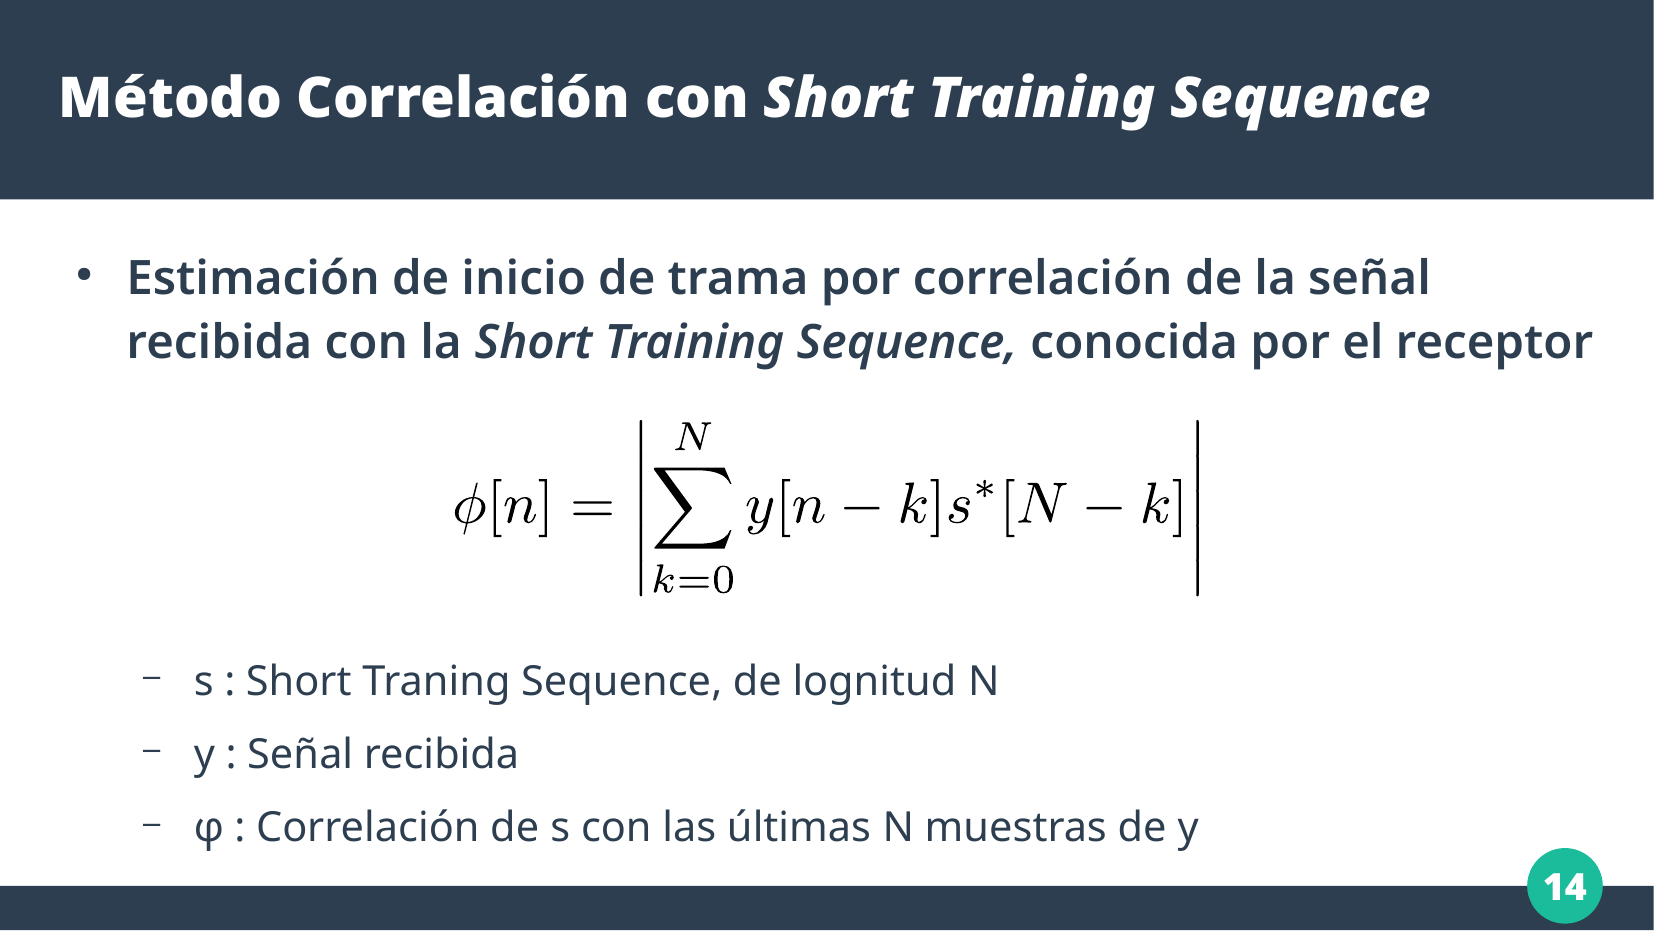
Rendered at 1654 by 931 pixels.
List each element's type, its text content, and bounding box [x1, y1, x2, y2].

text_box [454, 419, 1199, 597]
title Método Correlación con Short Training Sequence [59, 37, 1595, 155]
list Estimación de inicio de trama por correlación de la señal recibida con la Short Training Sequence, conocida por el receptor s : Short Traning Sequence, de lognitud N y : Señal recibida φ : Correlación de s con las últimas N muestras de y [59, 243, 1595, 863]
